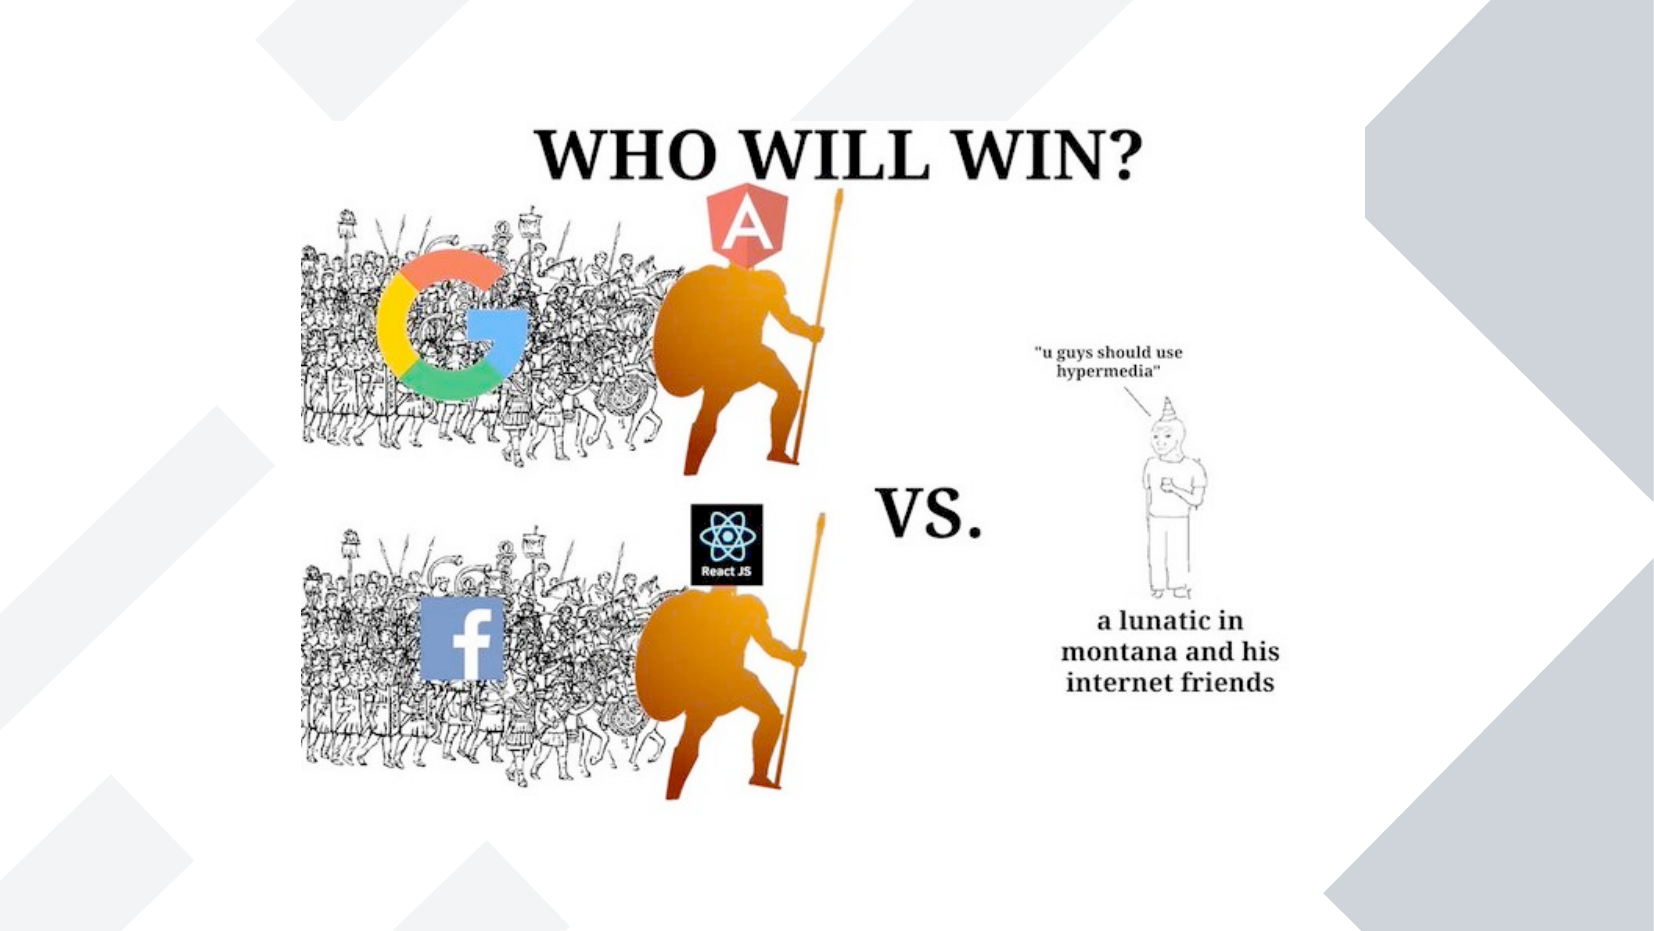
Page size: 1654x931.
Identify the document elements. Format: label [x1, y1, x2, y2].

picture [301, 121, 1365, 817]
